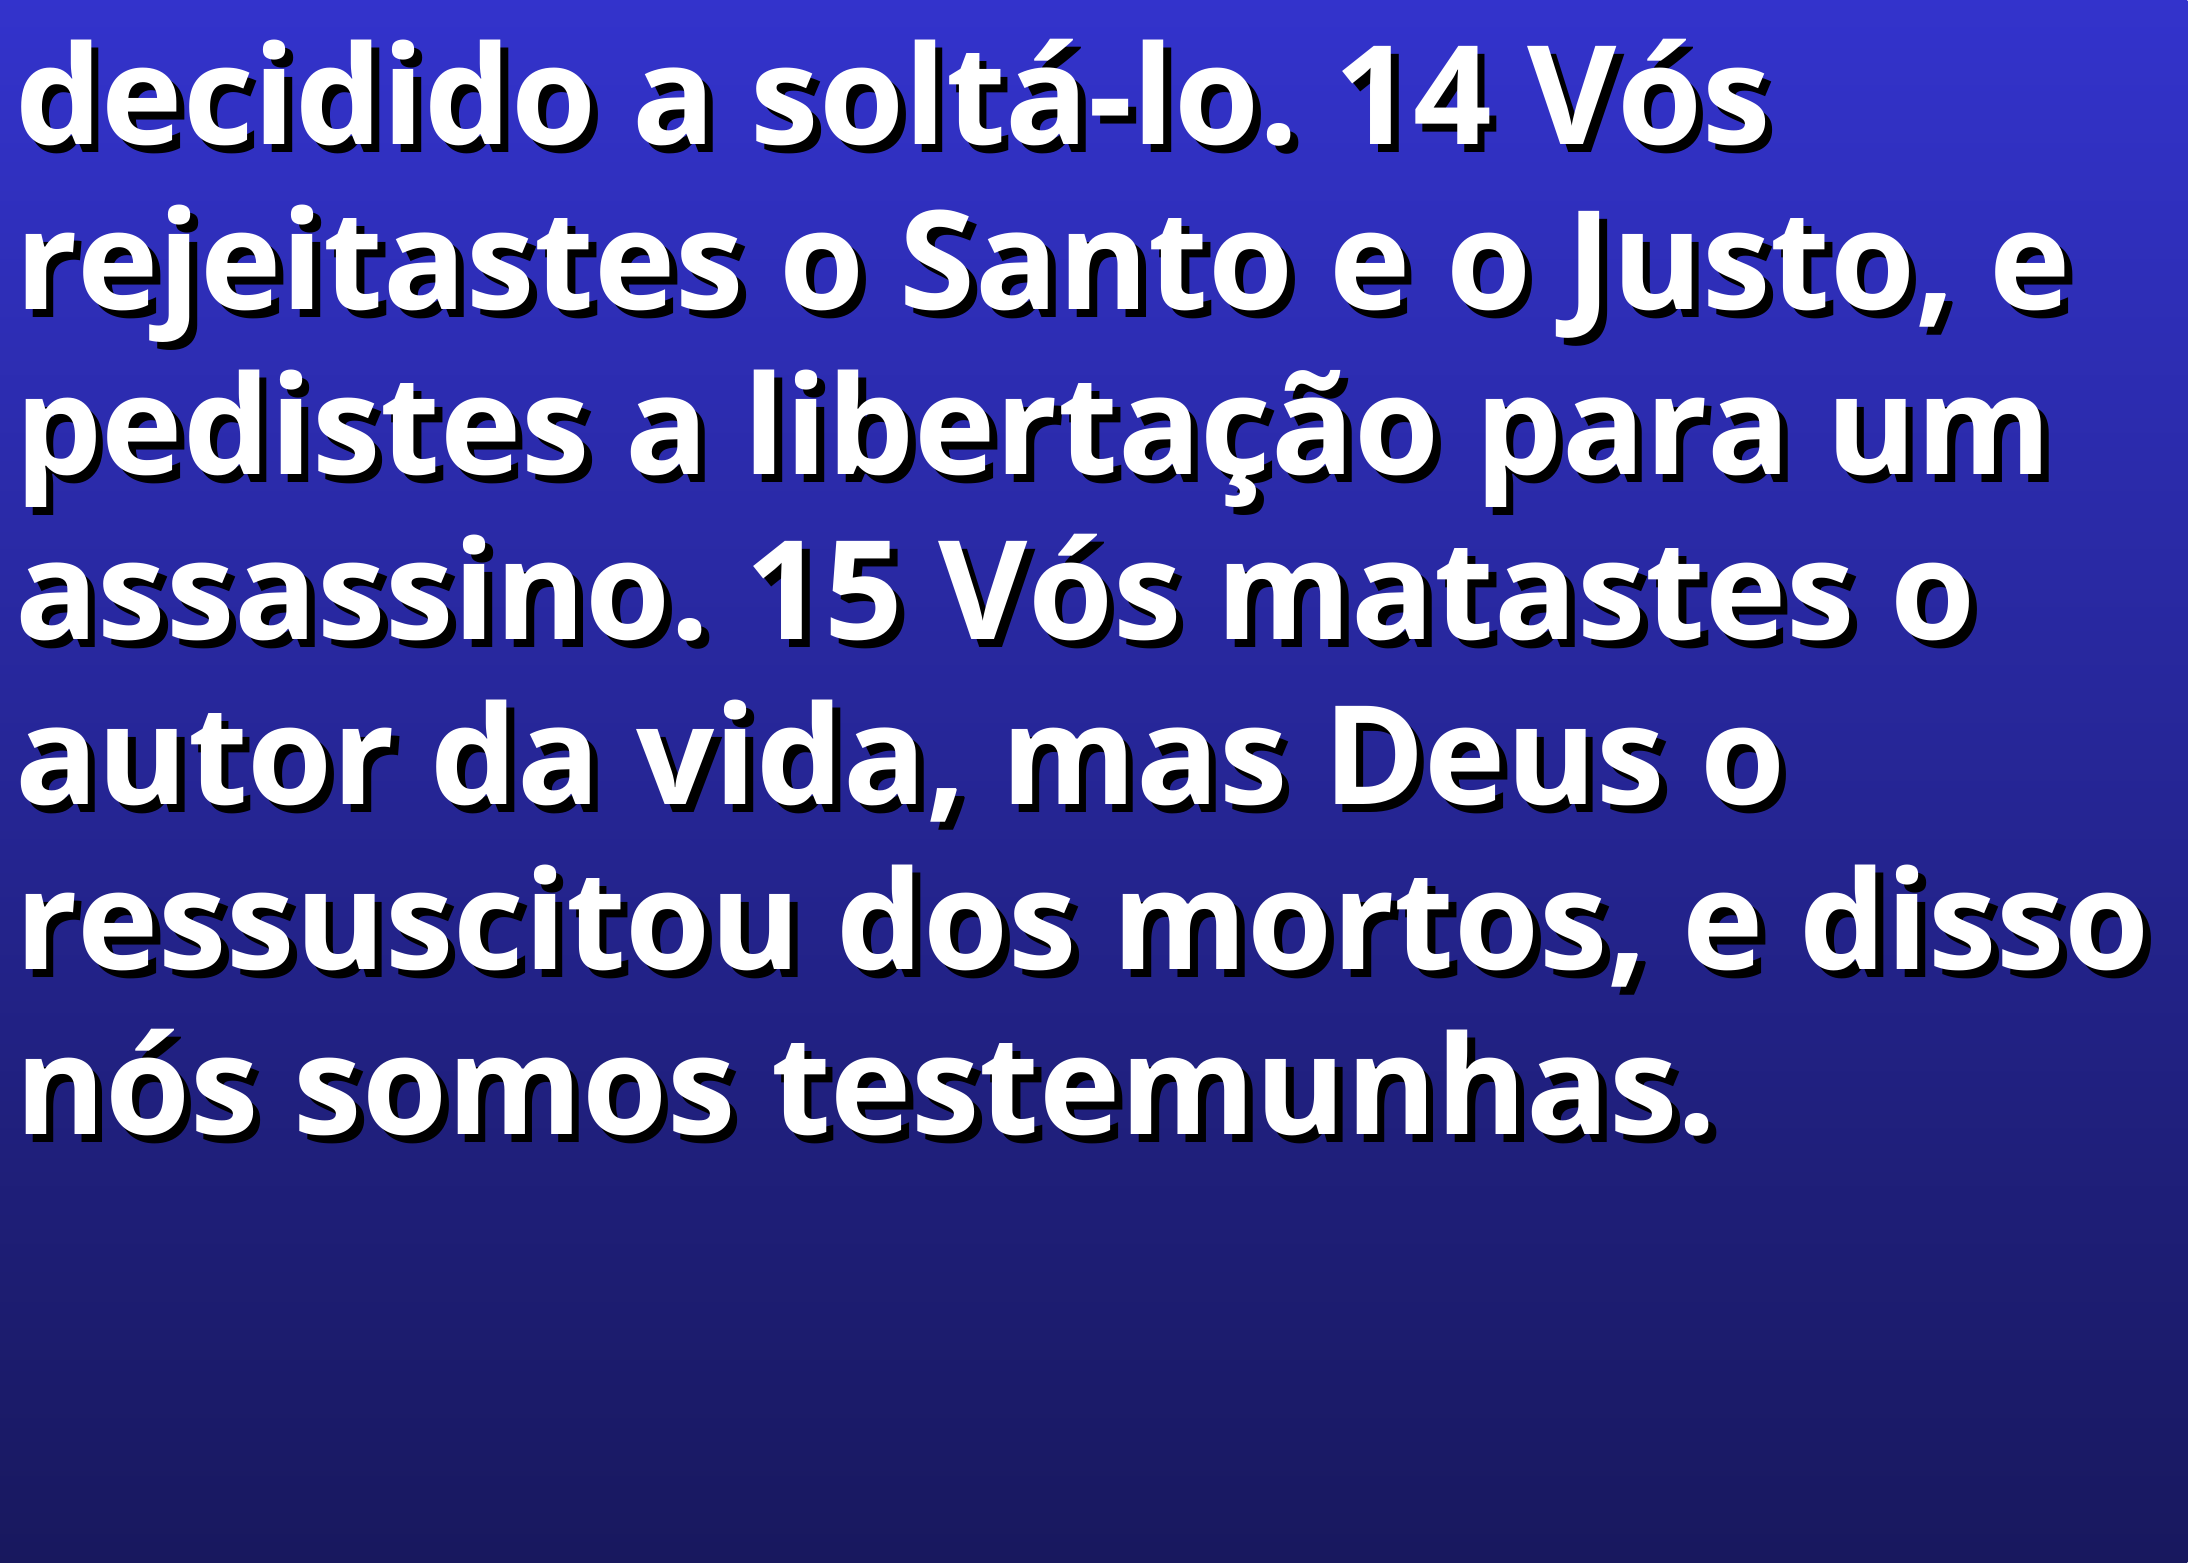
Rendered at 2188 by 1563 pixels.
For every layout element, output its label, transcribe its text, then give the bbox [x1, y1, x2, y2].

text_box decidido a soltá-lo. 14 Vós rejeitastes o Santo e o Justo, e pedistes a libertação para um assassino. 15 Vós matastes o autor da vida, mas Deus o ressuscitou dos mortos, e disso nós somos testemunhas. [0, 0, 2188, 1500]
